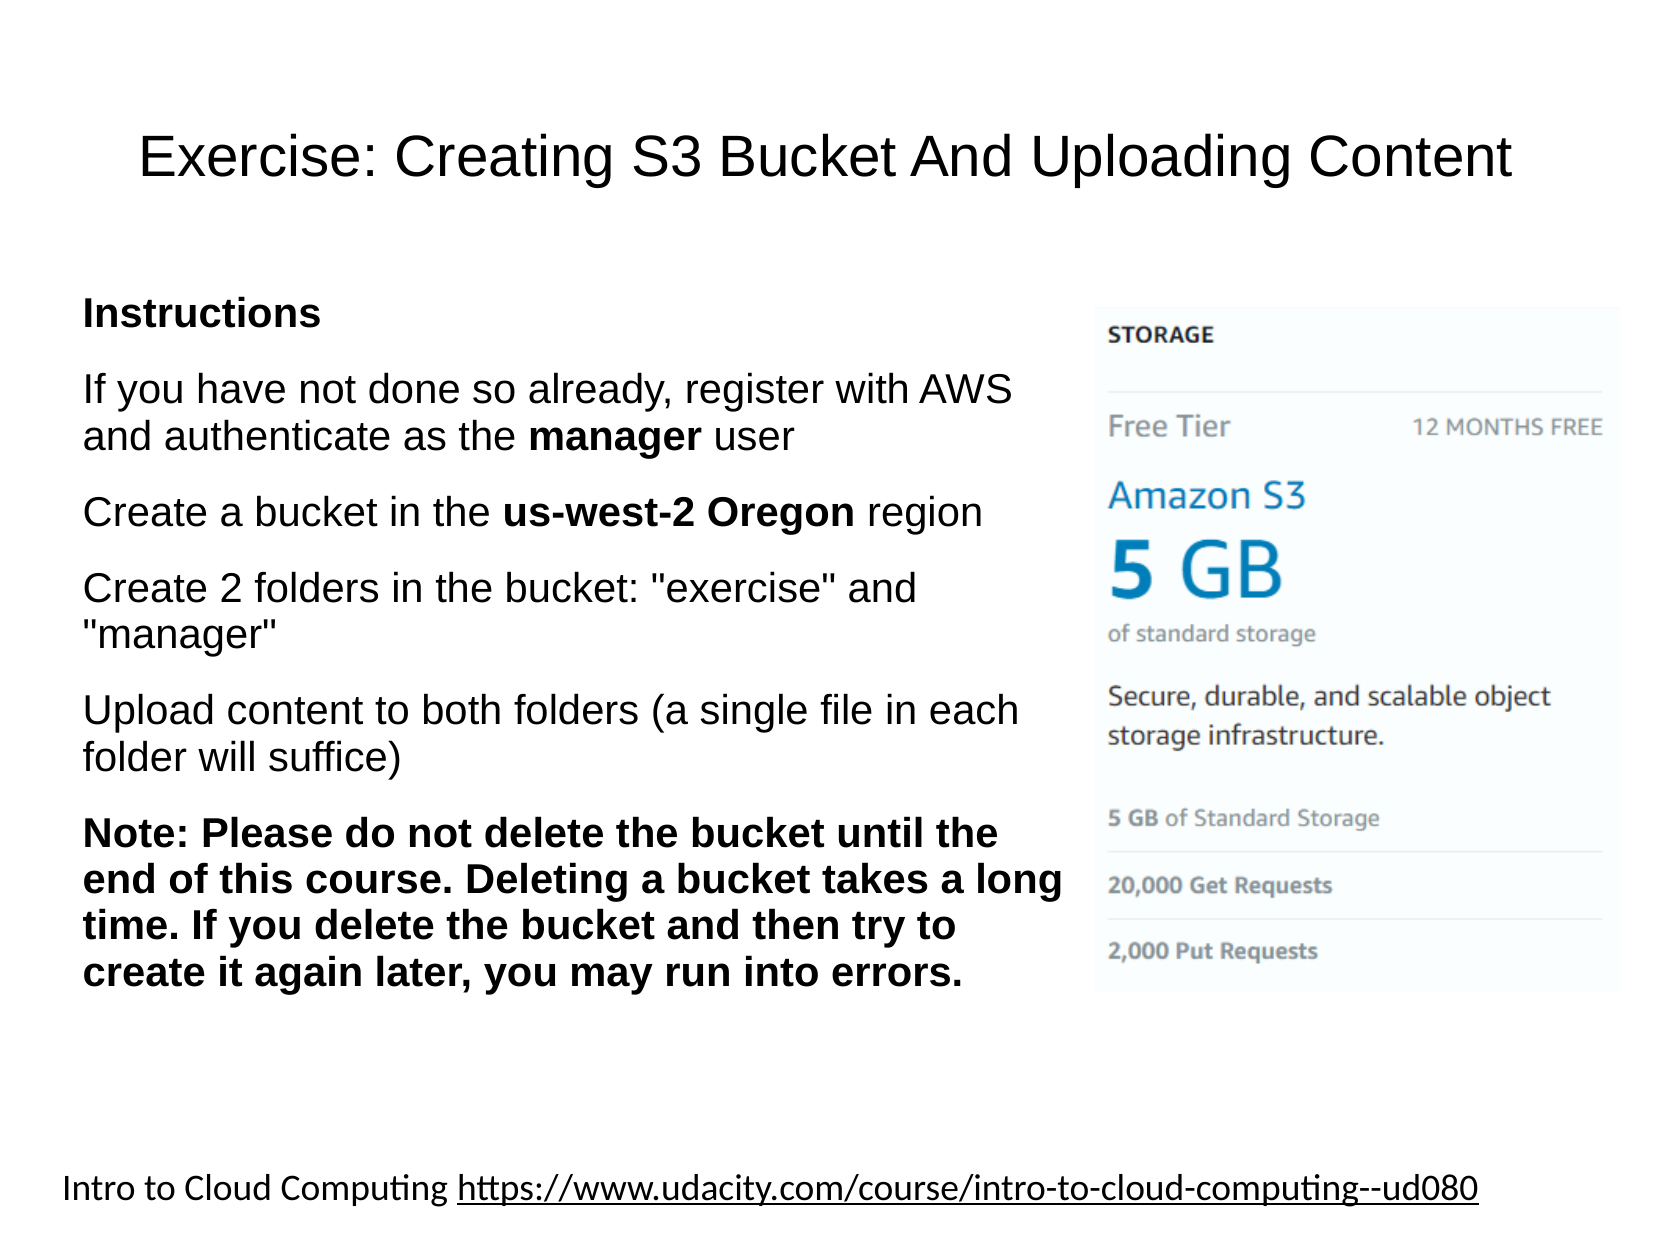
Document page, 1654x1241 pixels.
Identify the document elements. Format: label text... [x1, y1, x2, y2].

title Exercise: Creating S3 Bucket And Uploading Content [82, 49, 1571, 257]
text_box Intro to Cloud Computing https://www.udacity.com/course/intro-to-cloud-computing--ud080 [47, 1164, 1620, 1241]
list Instructions If you have not done so already, register with AWS and authenticate as the manager user Create a bucket in the us-west-2 Oregon region Create 2 folders in the bucket: "exercise" and "manager" Upload content to both folders (a single file in each folder will suffice) Note: Please do not delete the bucket until the end of this course. Deleting a bucket takes a long time. If you delete the bucket and then try to create it again later, you may run into errors. [82, 290, 1071, 1010]
picture [1094, 307, 1620, 993]
